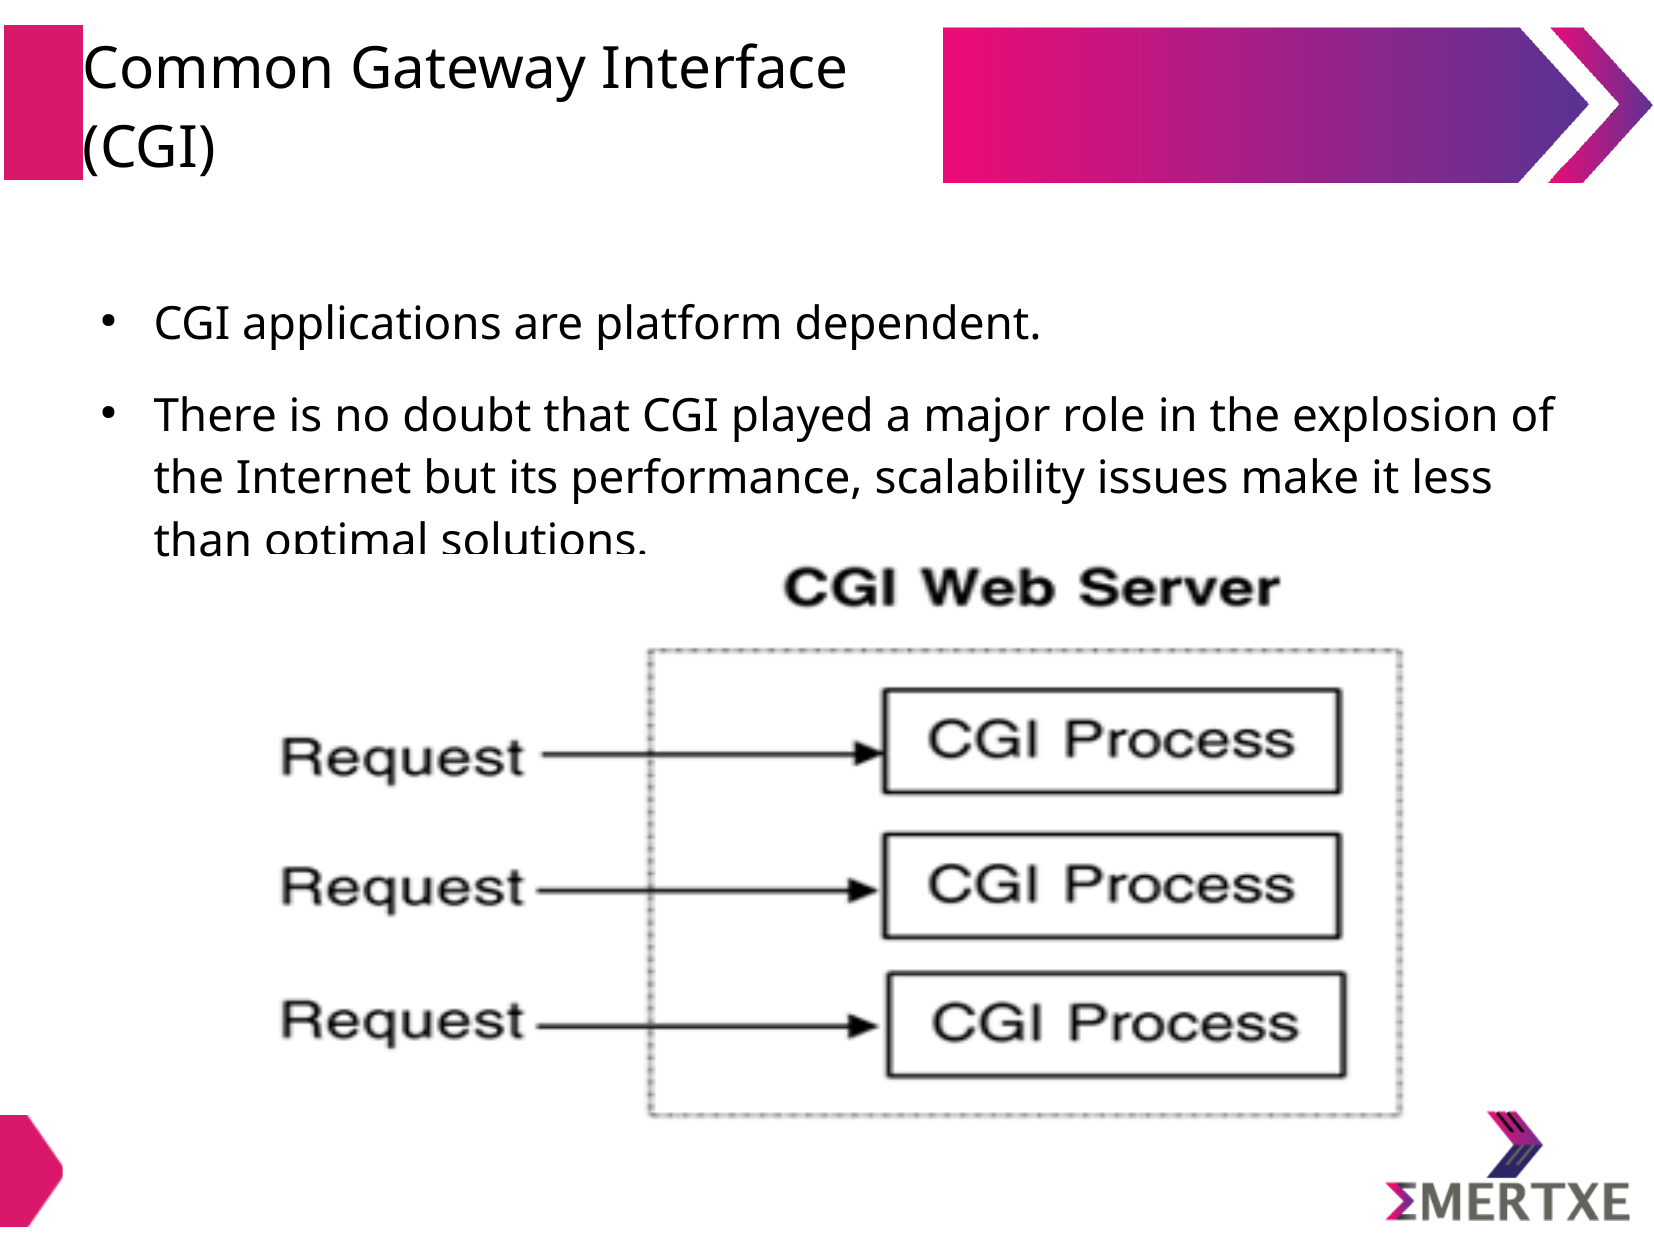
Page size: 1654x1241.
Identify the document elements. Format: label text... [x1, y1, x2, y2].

list CGI applications are platform dependent. There is no doubt that CGI played a major role in the explosion of the Internet but its performance, scalability issues make it less than optimal solutions. [82, 290, 1571, 1010]
title Common Gateway Interface (CGI) [82, 2, 1571, 210]
picture [270, 554, 1631, 1221]
picture [1571, 27, 1653, 183]
